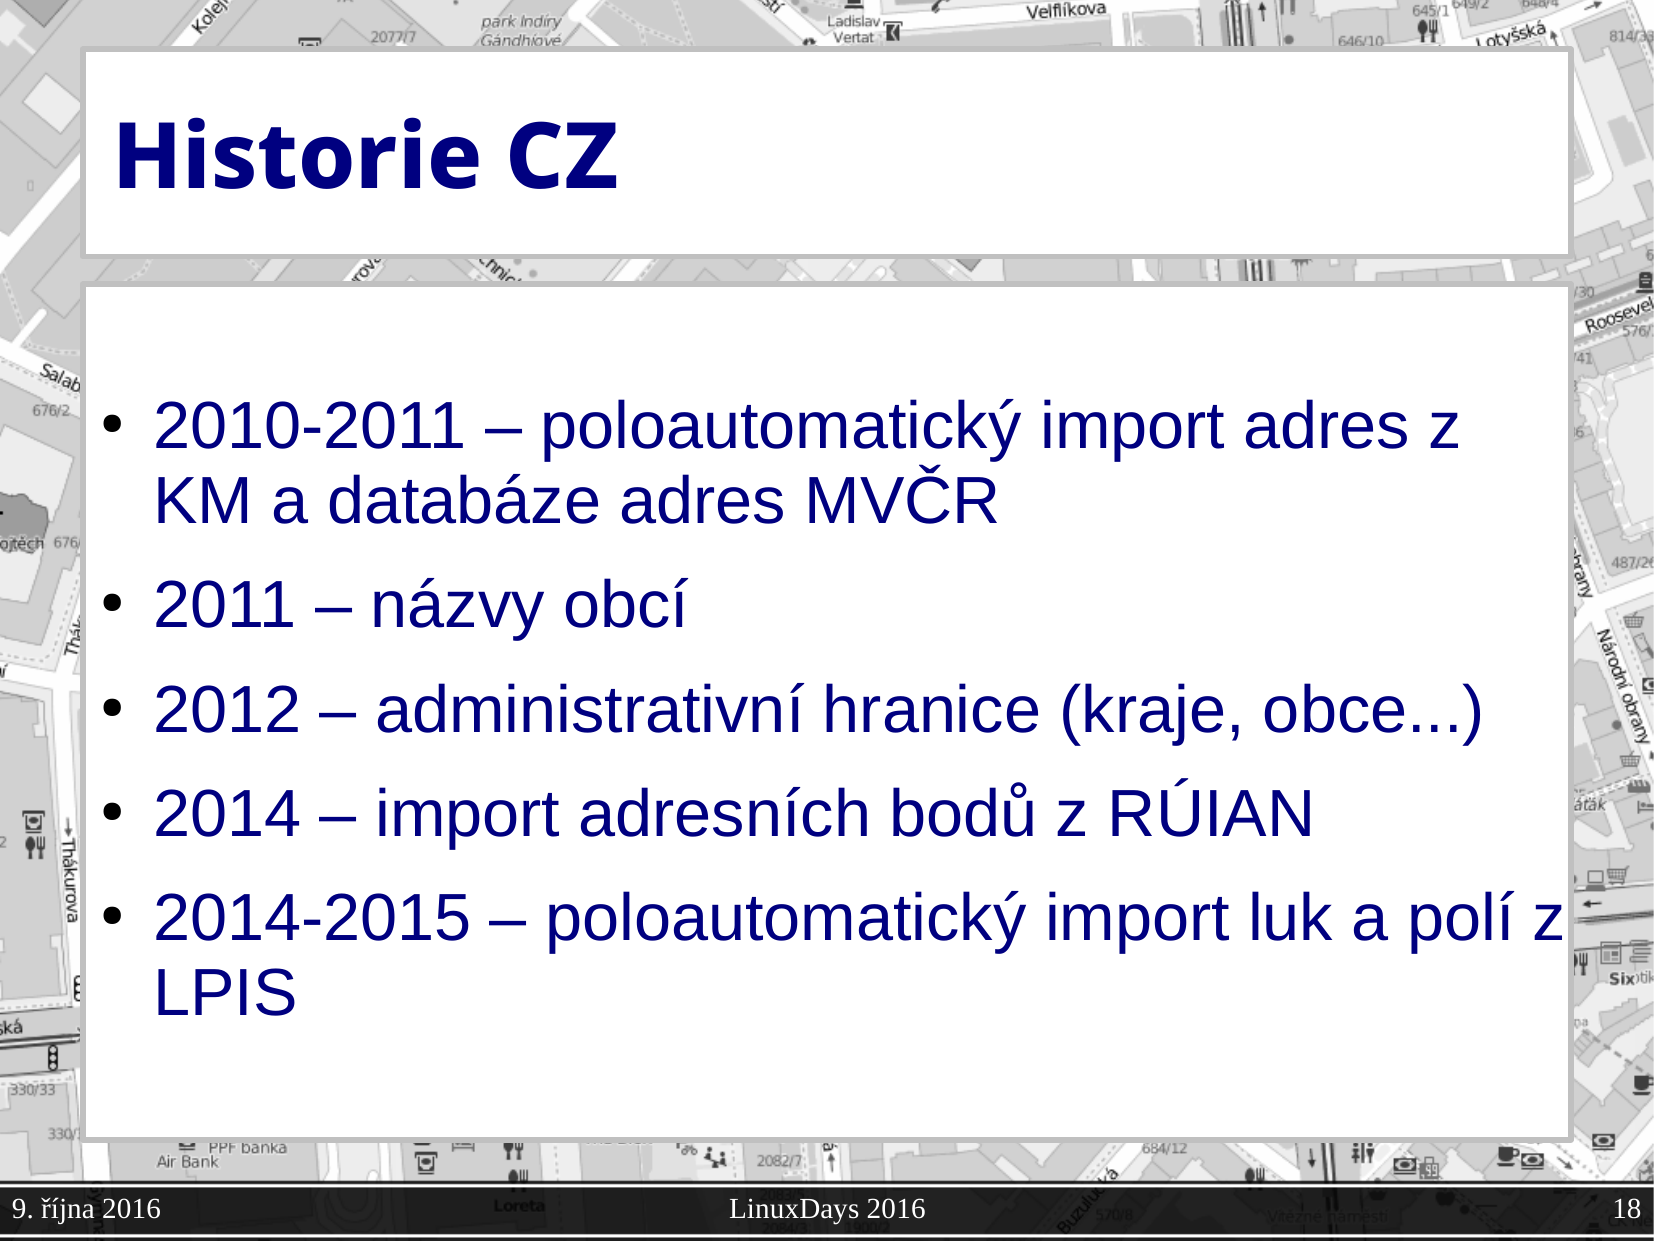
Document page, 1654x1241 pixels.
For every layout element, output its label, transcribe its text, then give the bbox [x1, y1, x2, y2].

list 2010-2011 – poloautomatický import adres z KM a databáze adres MVČR 2011 – názvy obcí 2012 – administrativní hranice (kraje, obce...) 2014 – import adresních bodů z RÚIAN 2014-2015 – poloautomatický import luk a polí z LPIS [82, 284, 1571, 1140]
picture [0, 0, 1654, 1241]
title Historie CZ [82, 49, 1571, 257]
